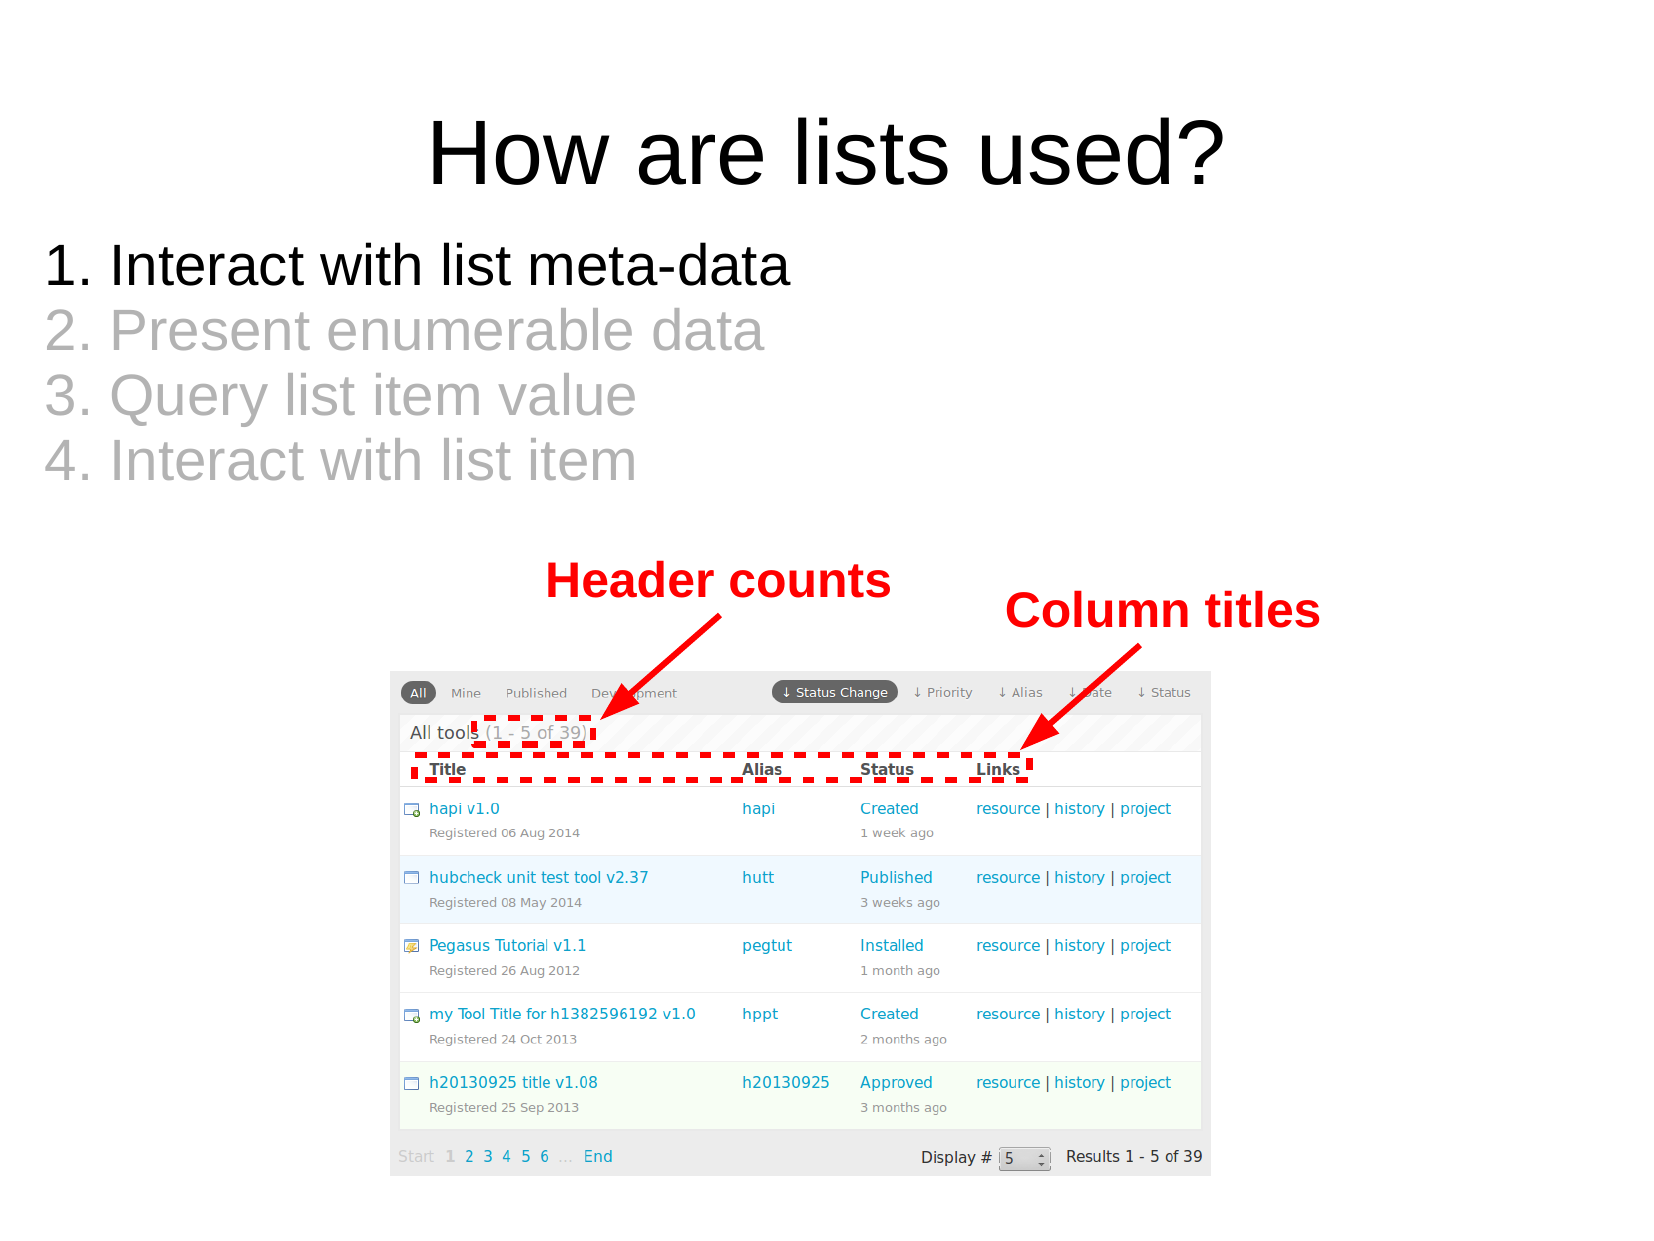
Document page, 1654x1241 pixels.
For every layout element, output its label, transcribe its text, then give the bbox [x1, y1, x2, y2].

text_box Header counts [530, 544, 908, 616]
text_box 1. Interact with list meta-data 2. Present enumerable data 3. Query list item value 4. Interact with list item [30, 225, 841, 300]
text_box Column titles [990, 574, 1337, 646]
picture [390, 671, 1211, 1176]
text_box [30, 300, 856, 504]
title How are lists used? [82, 49, 1571, 257]
